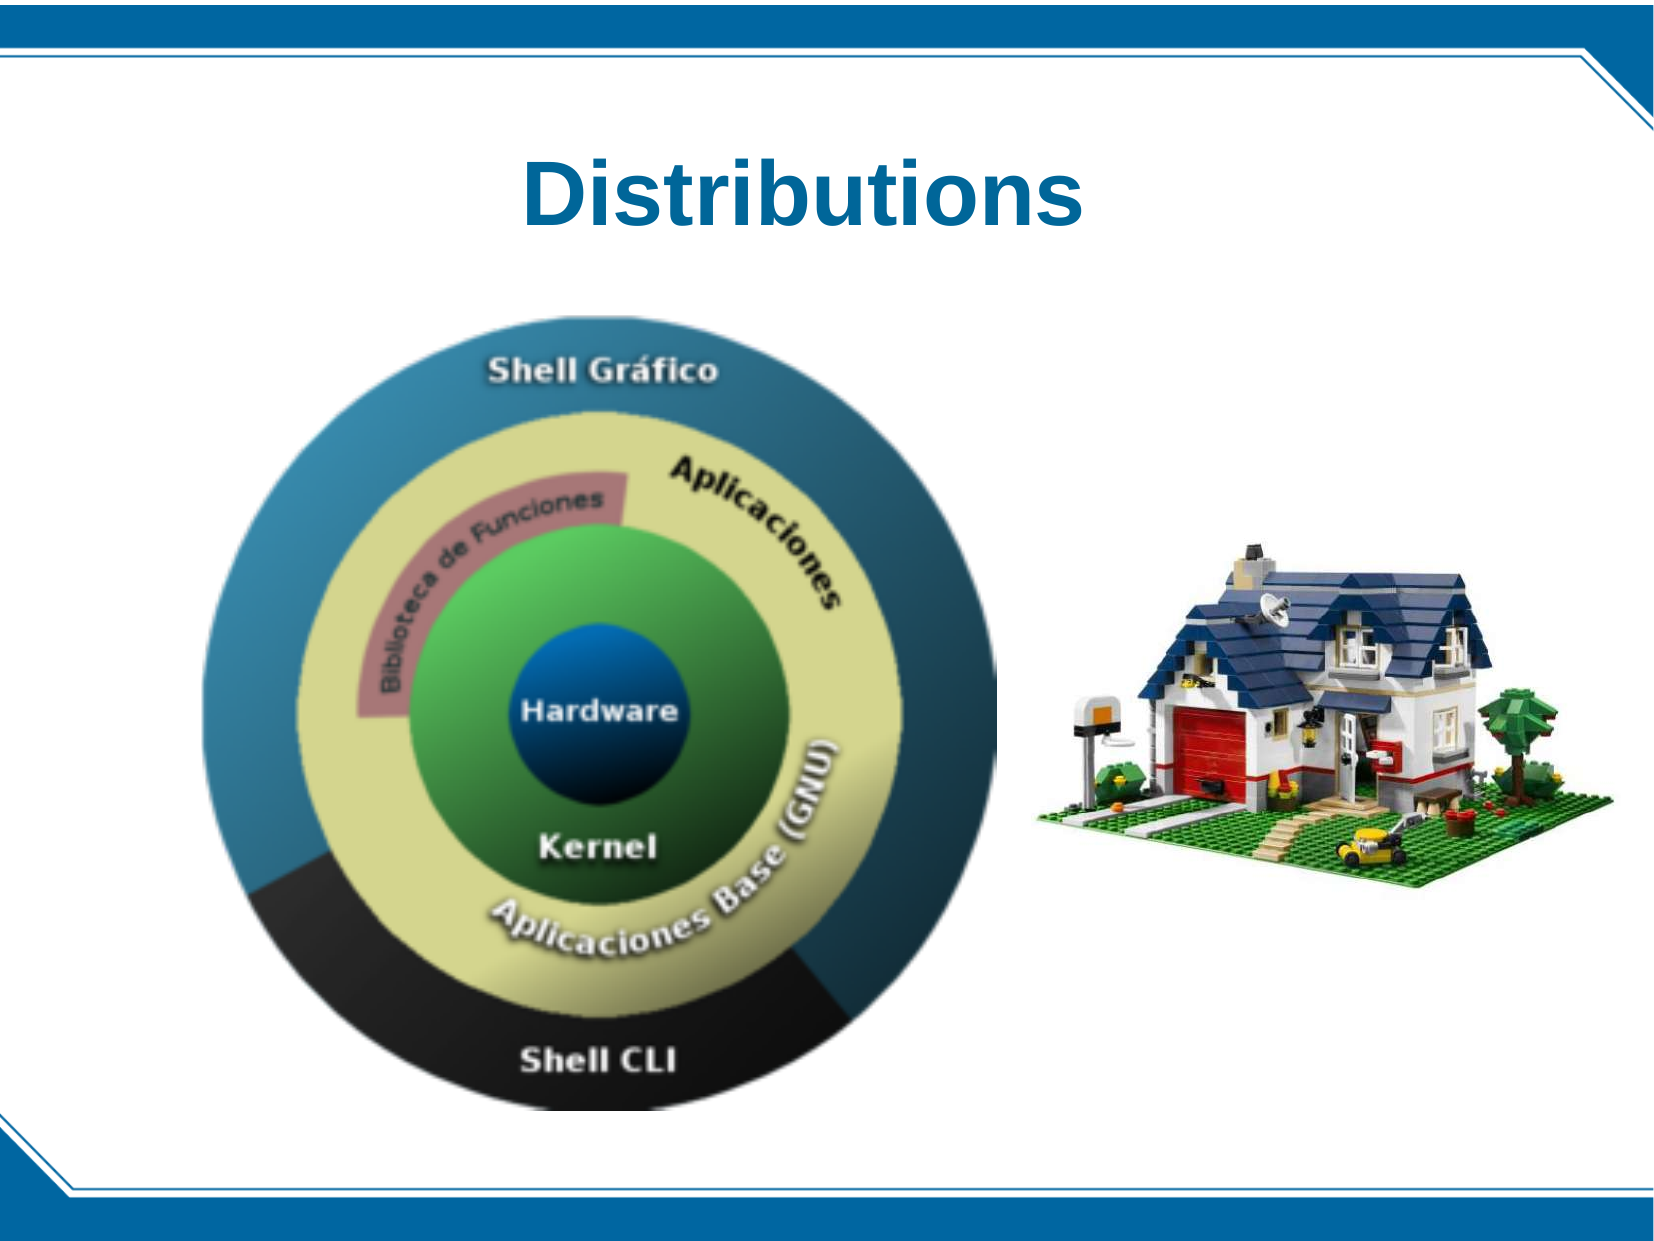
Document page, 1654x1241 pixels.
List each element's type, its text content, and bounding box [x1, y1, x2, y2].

picture [201, 314, 997, 1111]
picture [1031, 419, 1621, 1010]
picture [0, 5, 1654, 132]
title Distributions [60, 90, 1549, 298]
picture [0, 1113, 1654, 1241]
